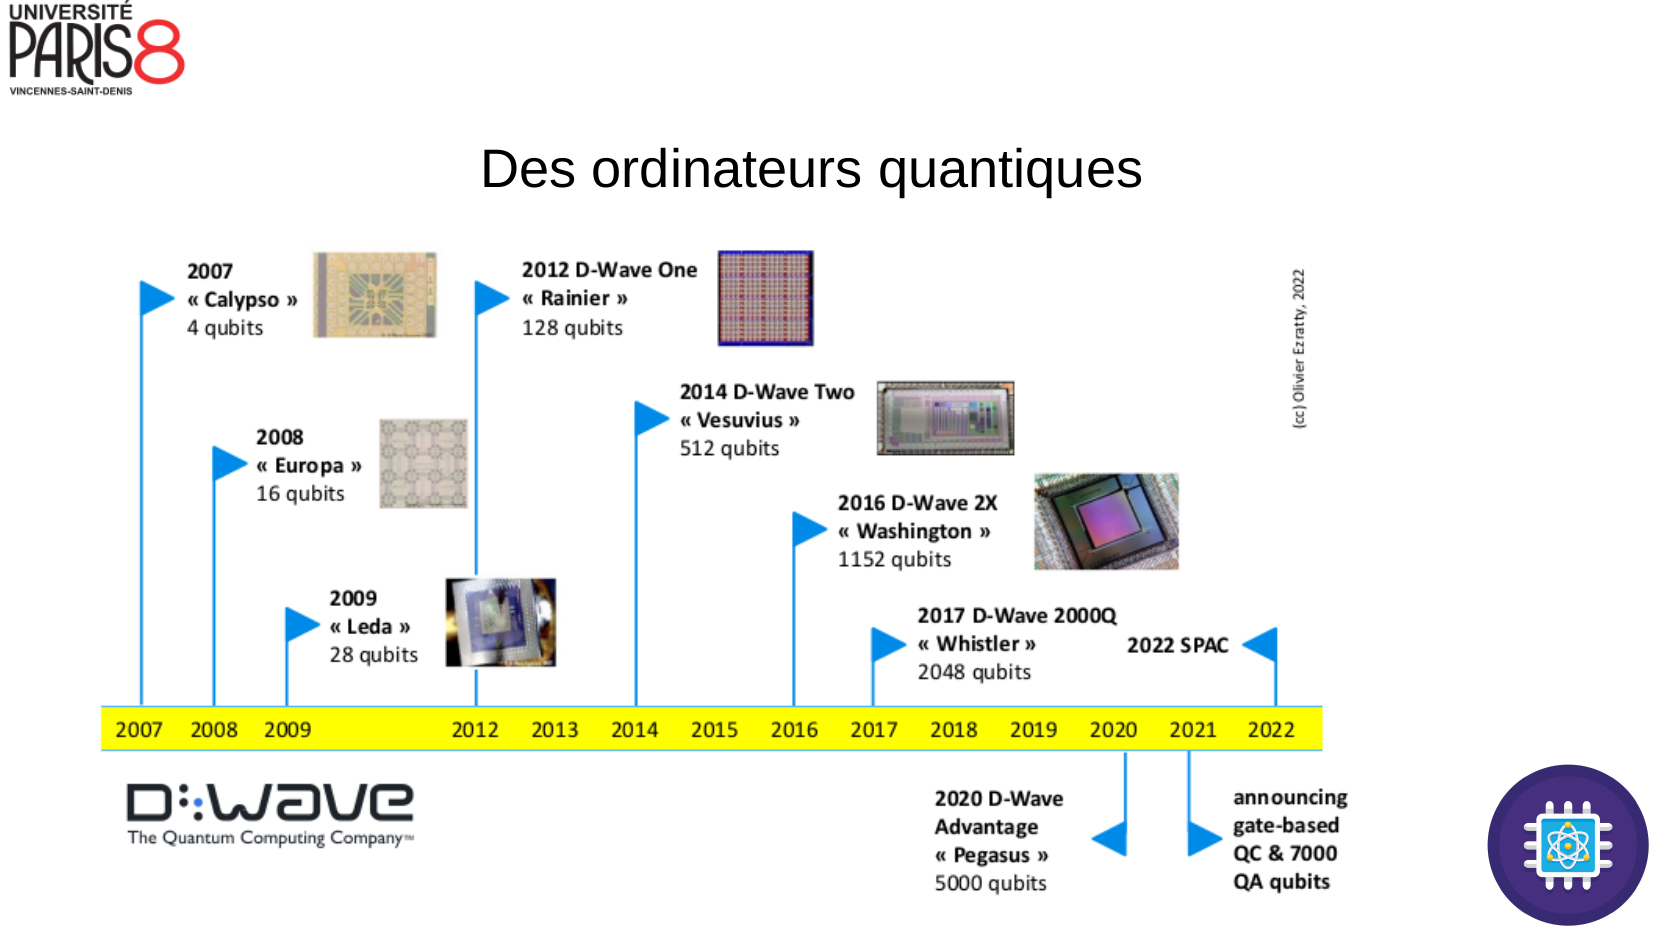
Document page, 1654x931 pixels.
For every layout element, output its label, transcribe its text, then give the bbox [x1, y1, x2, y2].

picture [1482, 759, 1654, 931]
title Des ordinateurs quantiques [86, 112, 1538, 226]
picture [67, 210, 1351, 901]
picture [0, 0, 192, 100]
